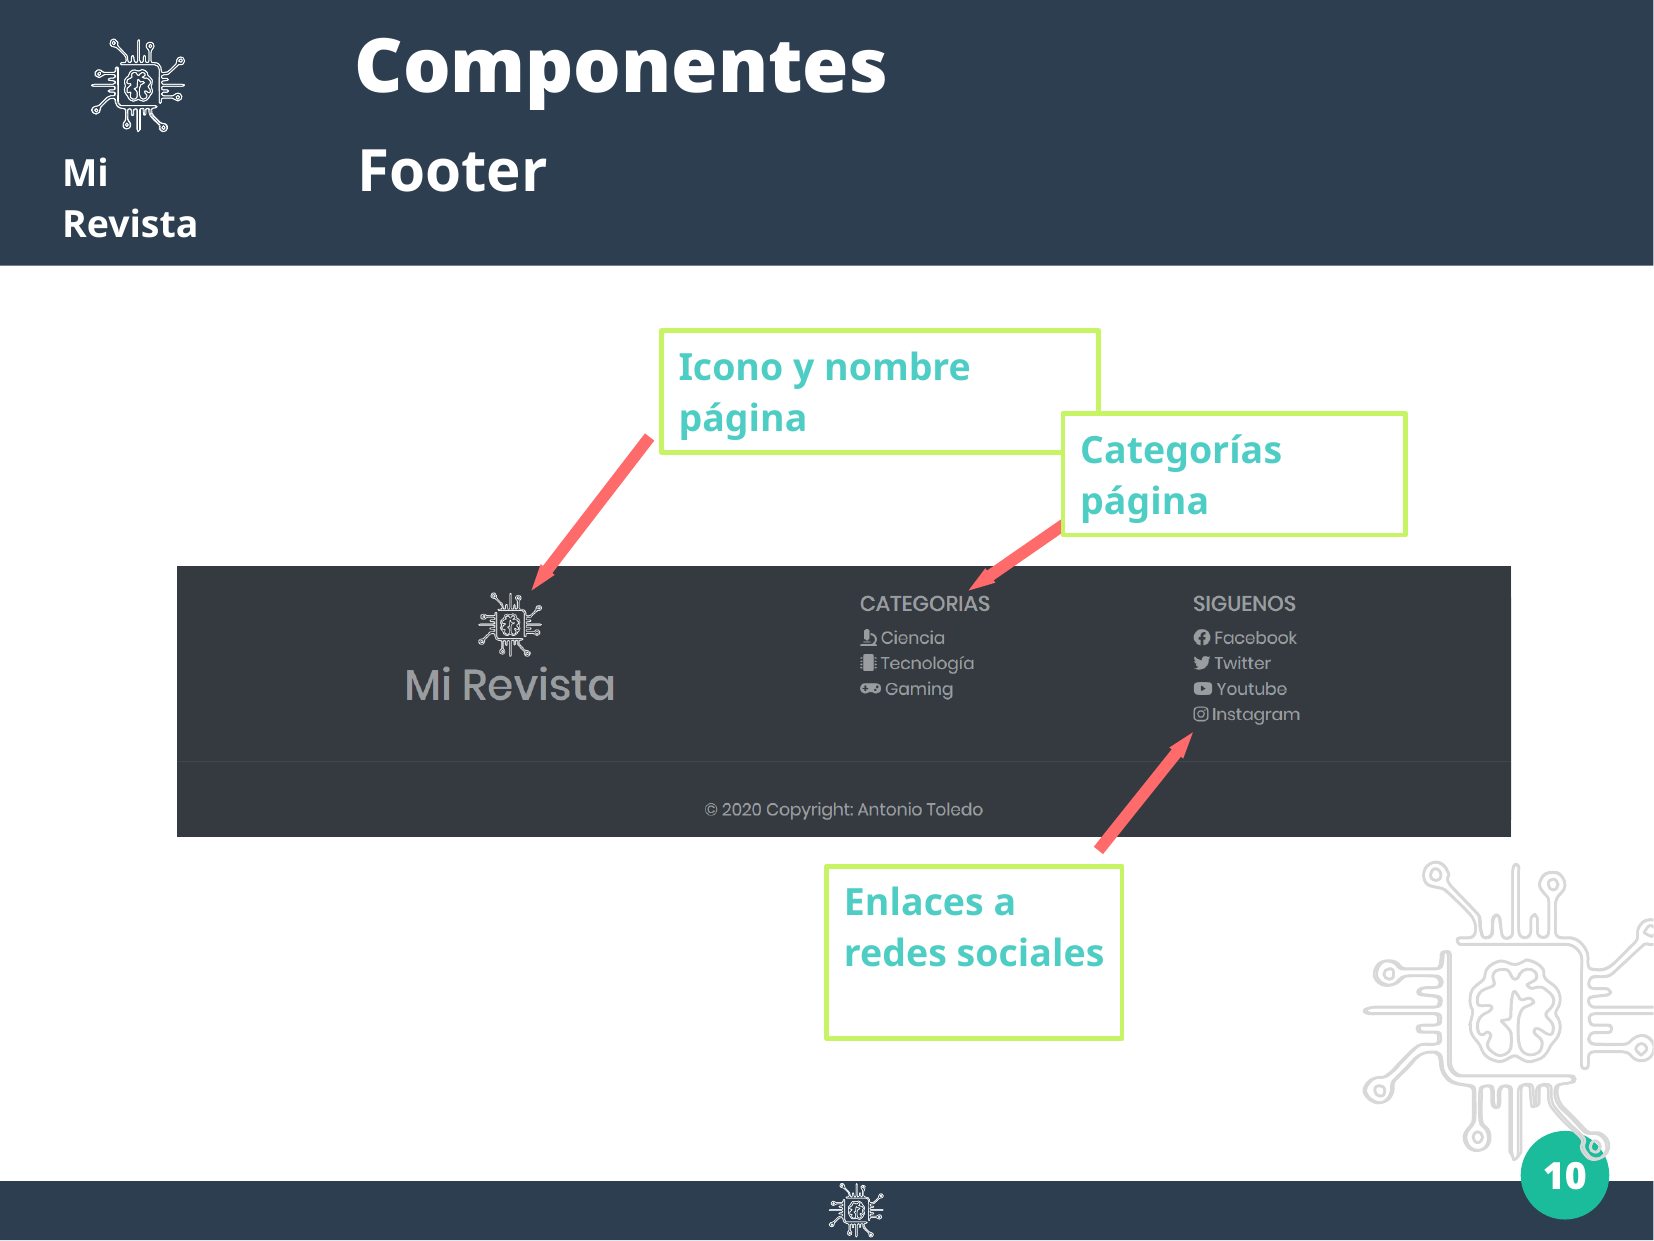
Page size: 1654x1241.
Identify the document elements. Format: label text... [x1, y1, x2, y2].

picture [1351, 850, 1654, 1177]
text_box Categorías página [1062, 413, 1406, 485]
text_box Footer [342, 121, 1441, 213]
picture [826, 1181, 886, 1241]
picture [177, 566, 1512, 837]
title Componentes [354, 0, 1630, 142]
text_box Enlaces a redes sociales [826, 866, 1123, 981]
text_box Icono y nombre página [661, 330, 1099, 402]
picture [87, 35, 189, 137]
text_box Mi Revista [47, 138, 260, 249]
